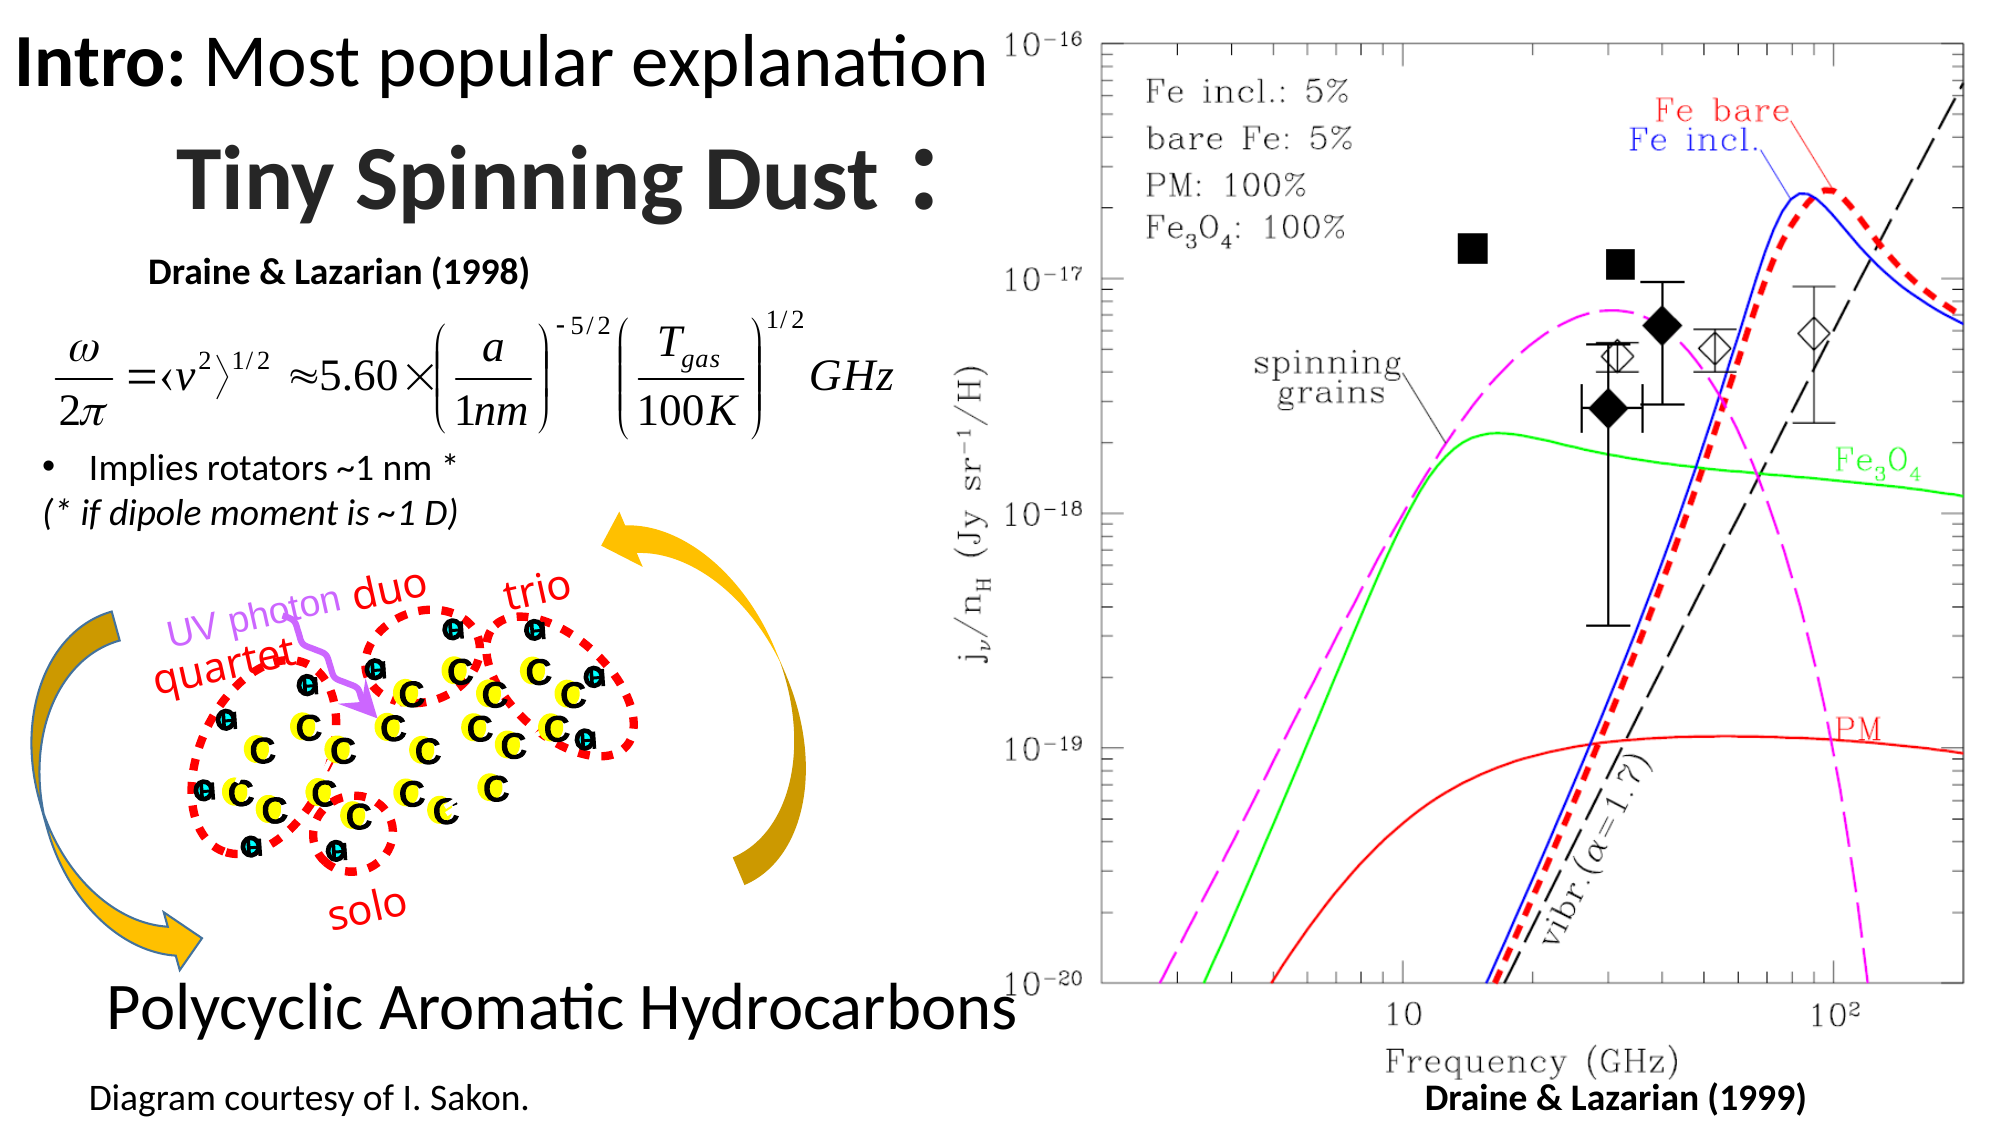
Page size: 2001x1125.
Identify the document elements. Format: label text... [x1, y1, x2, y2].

text_box C [478, 681, 491, 705]
text_box solo [305, 862, 429, 950]
text_box H [327, 844, 332, 859]
text_box C [556, 682, 568, 705]
text_box H [594, 679, 601, 686]
text_box quartet [130, 636, 317, 715]
text_box H [204, 793, 211, 799]
text_box C [326, 737, 340, 761]
text_box H [336, 853, 343, 860]
text_box C [292, 714, 305, 738]
text_box [31, 611, 203, 954]
text_box C [440, 805, 450, 820]
text_box H [307, 688, 314, 694]
text_box C [235, 785, 245, 801]
text_box H [298, 680, 303, 693]
text_box C [406, 785, 417, 802]
text_box duo [358, 589, 371, 606]
text_box Diagram courtesy of I. Sakon. [27, 1065, 546, 1125]
text_box C [269, 802, 279, 819]
text_box C [411, 738, 423, 761]
text_box C [395, 780, 408, 804]
text_box C [406, 686, 416, 703]
text_box H [226, 722, 233, 729]
text_box H [576, 730, 591, 748]
text_box C [342, 803, 355, 827]
text_box Implies rotators ~1 nm * (* if dipole moment is ~1 D) [27, 435, 737, 586]
text_box H [251, 849, 258, 856]
text_box H [222, 710, 232, 719]
text_box duo [343, 543, 449, 631]
text_box C [454, 663, 465, 680]
text_box C [246, 737, 258, 761]
text_box H [444, 620, 459, 638]
text_box Draine & Lazarian (1999) [1409, 1065, 2000, 1125]
text_box C [522, 658, 533, 682]
text_box C [497, 732, 509, 756]
text_box C [353, 808, 363, 825]
text_box H [585, 669, 590, 685]
text_box Draine & Lazarian (1998) [133, 239, 546, 299]
text_box H [195, 781, 210, 799]
text_box H [242, 839, 247, 855]
picture [47, 299, 901, 451]
text_box H [217, 713, 222, 728]
text_box C [224, 780, 234, 803]
text_box C [479, 775, 492, 799]
text_box H [333, 842, 342, 850]
text_box C [489, 686, 499, 703]
text_box H [534, 621, 541, 629]
text_box C [540, 715, 553, 739]
text_box C [490, 780, 501, 797]
text_box C [429, 798, 441, 822]
text_box C [303, 719, 313, 736]
text_box H [366, 660, 381, 677]
text_box C [337, 743, 348, 759]
text_box [601, 511, 806, 886]
text_box C [319, 785, 329, 802]
text_box Intro: Most popular explanation [0, 4, 2000, 109]
text_box C [258, 797, 270, 821]
text_box H [307, 677, 313, 684]
text_box C [422, 743, 432, 760]
text_box C [443, 658, 457, 682]
text_box C [533, 664, 543, 680]
text_box C [463, 715, 476, 739]
text_box H [585, 742, 592, 749]
text_box H [526, 623, 530, 637]
picture [949, 109, 1966, 1080]
text_box H [247, 837, 257, 846]
text_box C [508, 738, 518, 754]
text_box H [590, 667, 600, 676]
text_box C [567, 687, 578, 703]
text_box UV photon [145, 562, 361, 666]
text_box H [453, 632, 460, 639]
text_box C [395, 681, 407, 705]
text_box trio [482, 545, 593, 630]
text_box C [376, 715, 389, 738]
text_box C [551, 721, 561, 737]
text_box Tiny Spinning Dust： [0, 110, 1231, 566]
text_box C [474, 720, 484, 737]
text_box C [387, 720, 398, 737]
text_box H [375, 672, 382, 678]
text_box C [257, 742, 267, 759]
text_box C [307, 780, 320, 803]
text_box Polycyclic Aromatic Hydrocarbons [0, 954, 1231, 1050]
